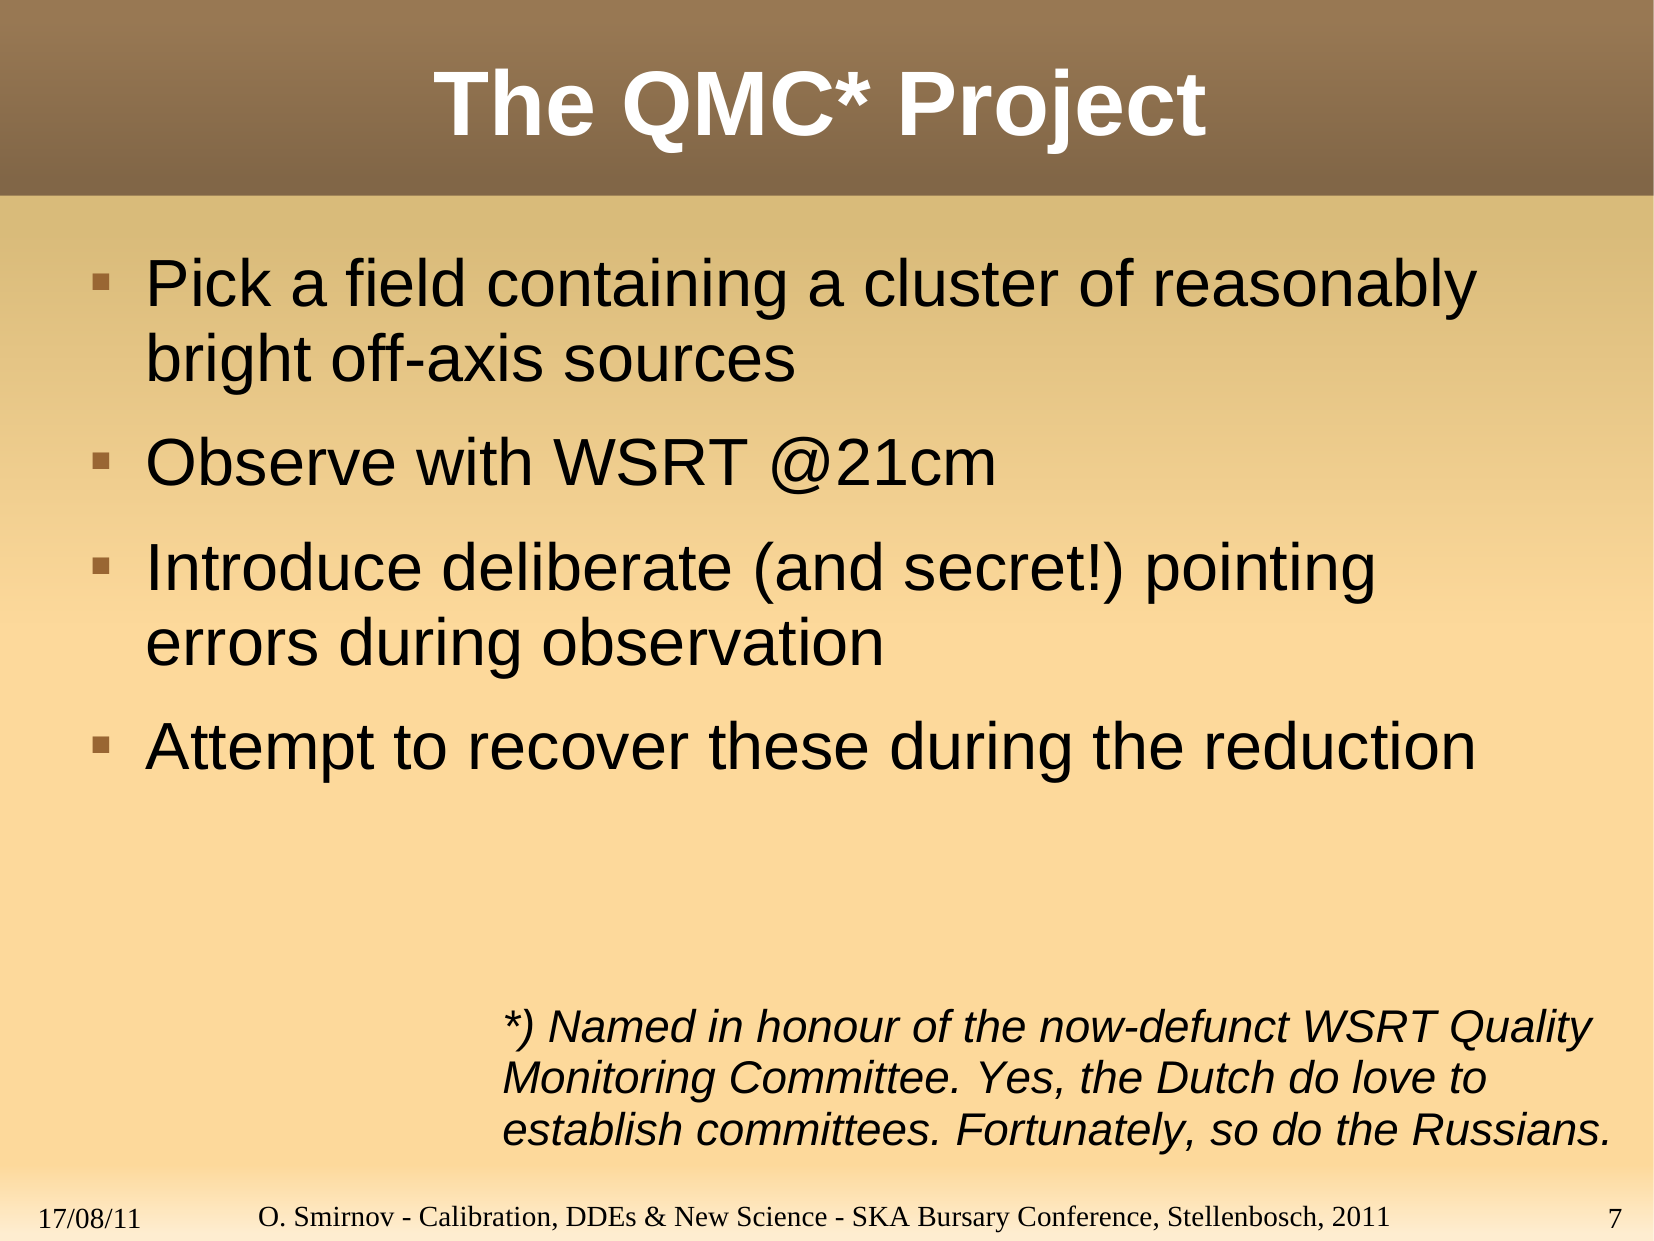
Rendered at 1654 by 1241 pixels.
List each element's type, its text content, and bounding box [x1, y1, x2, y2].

text_box *) Named in honour of the now-defunct WSRT Quality Monitoring Committee. Yes, the Dutch do love to establish committees. Fortunately, so do the Russians. [487, 993, 1654, 1163]
list Pick a field containing a cluster of reasonably bright off-axis sources Observe with WSRT @21cm Introduce deliberate (and secret!) pointing errors during observation Attempt to recover these during the reduction [75, 246, 1564, 1051]
title The QMC* Project [76, 7, 1565, 200]
picture [0, 0, 1654, 1241]
